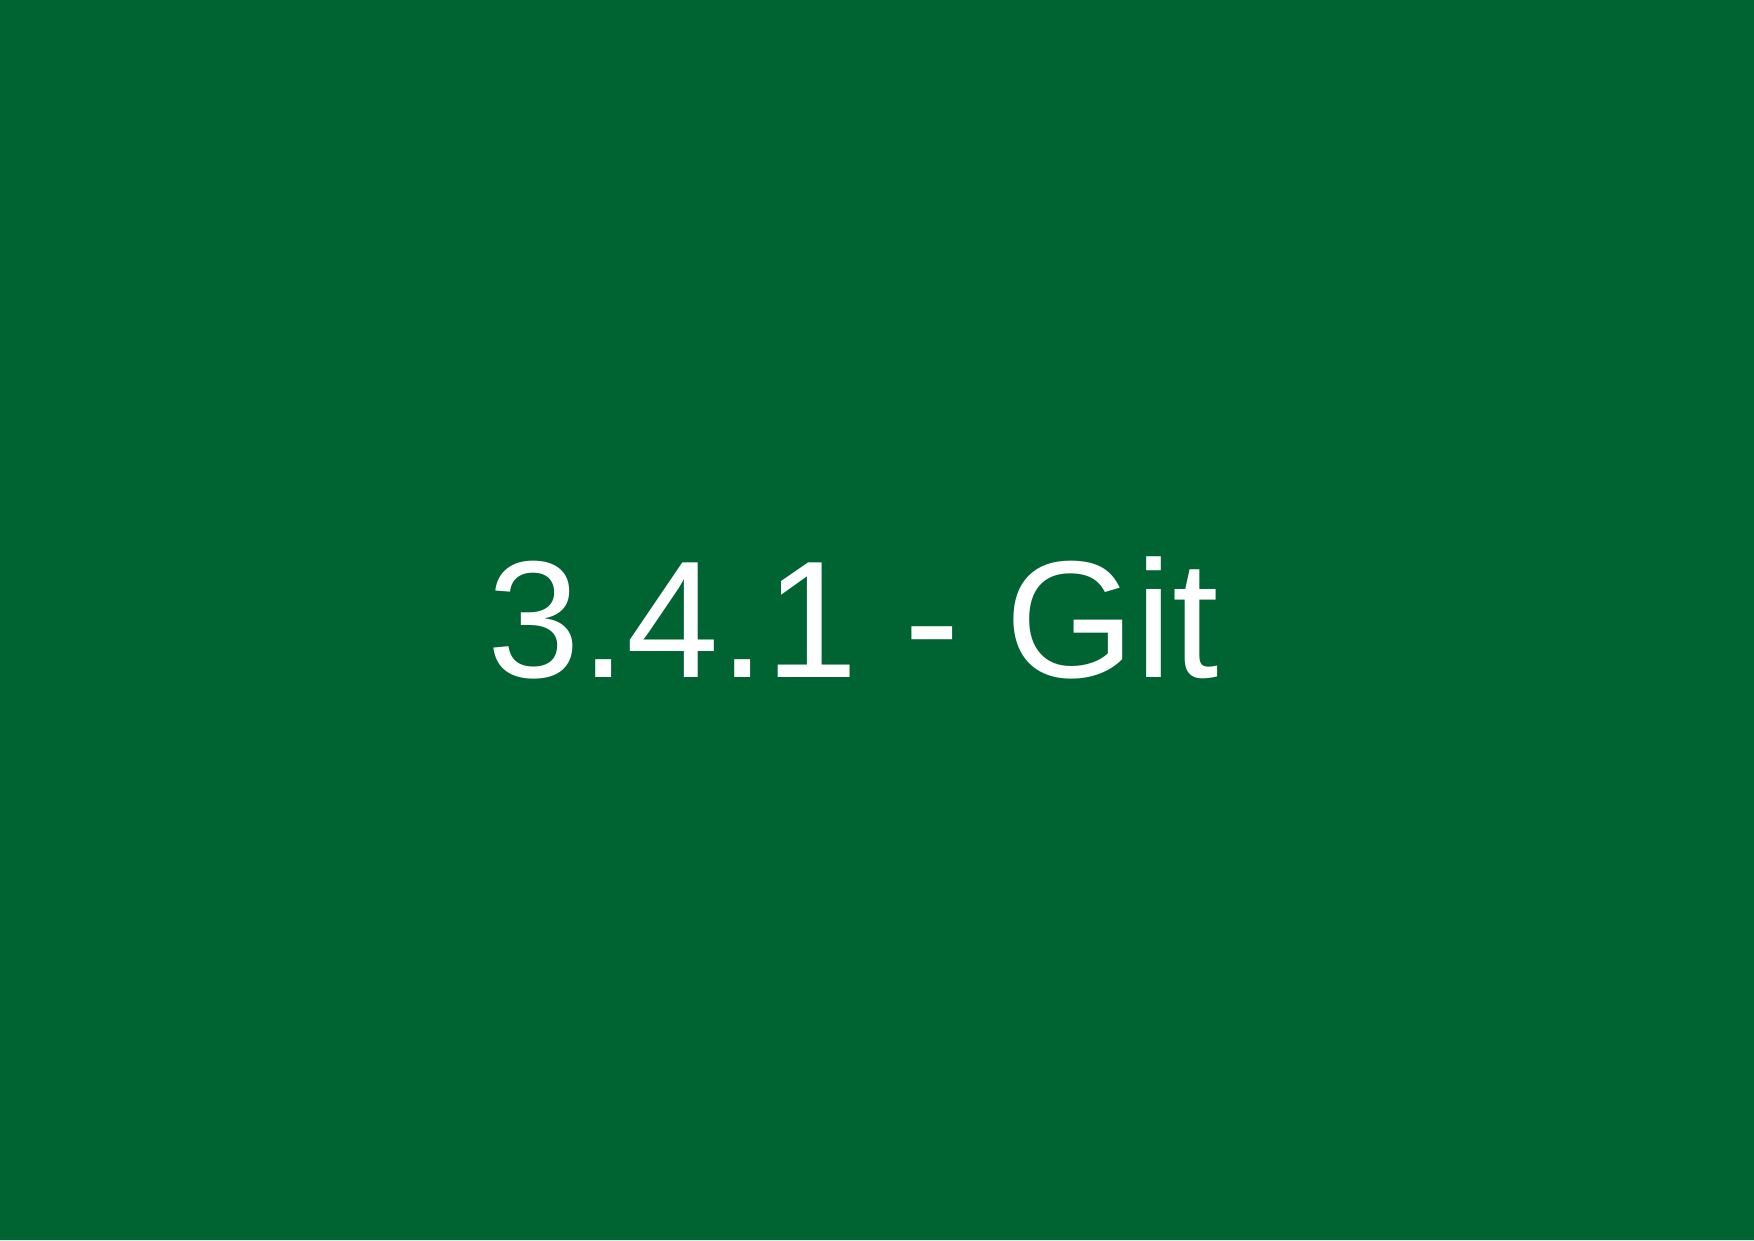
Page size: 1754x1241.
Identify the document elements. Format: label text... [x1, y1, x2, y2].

text_box 3.4.1 - Git [0, 0, 1754, 1241]
